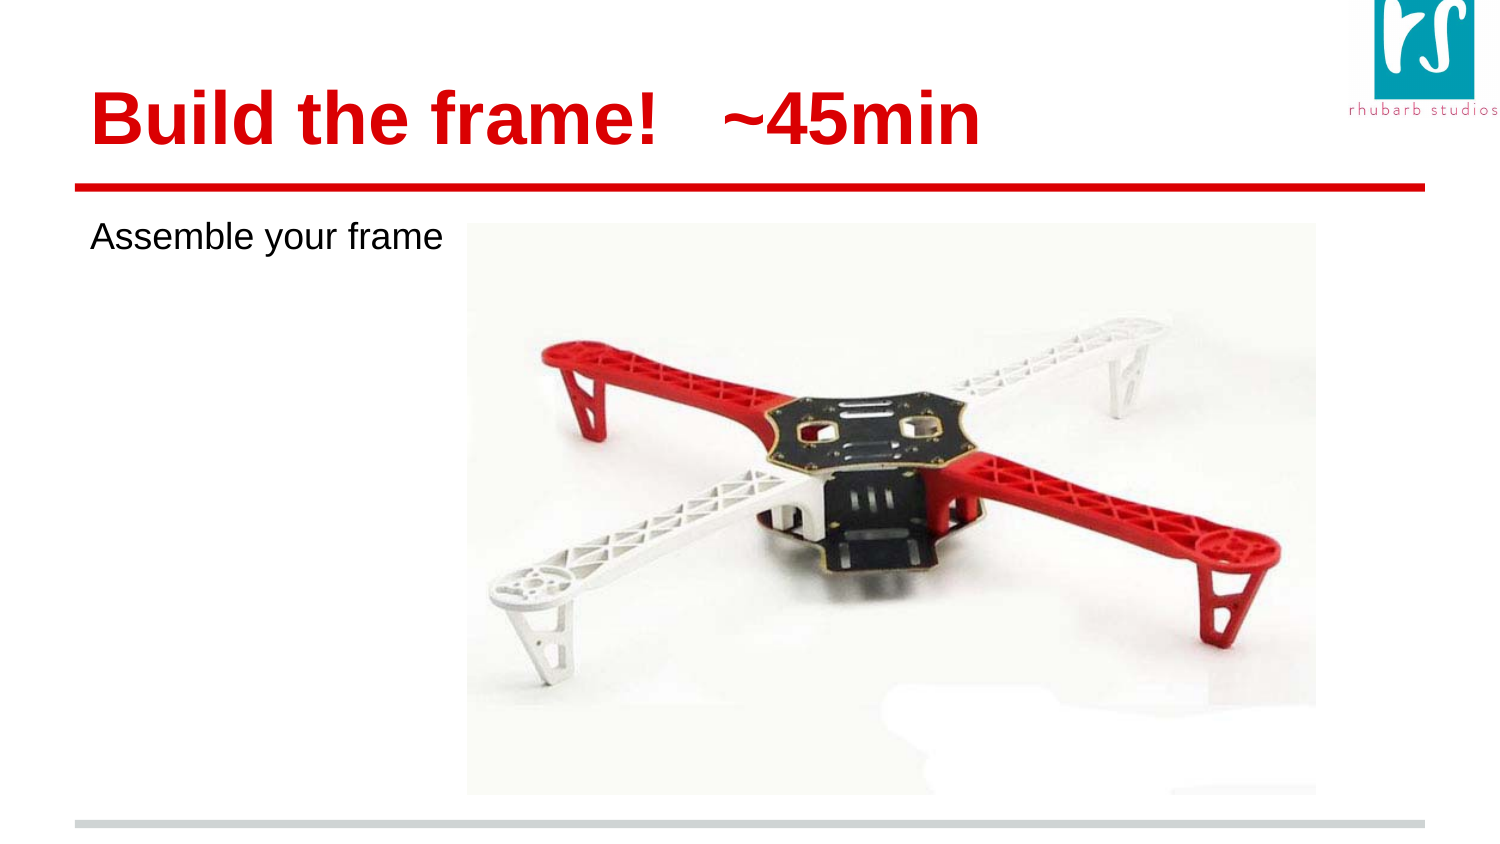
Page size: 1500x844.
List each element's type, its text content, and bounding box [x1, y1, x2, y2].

picture [467, 223, 1316, 795]
picture [1348, 0, 1500, 118]
list Assemble your frame [75, 196, 1425, 338]
title Build the frame! ~45min [75, 33, 1425, 175]
